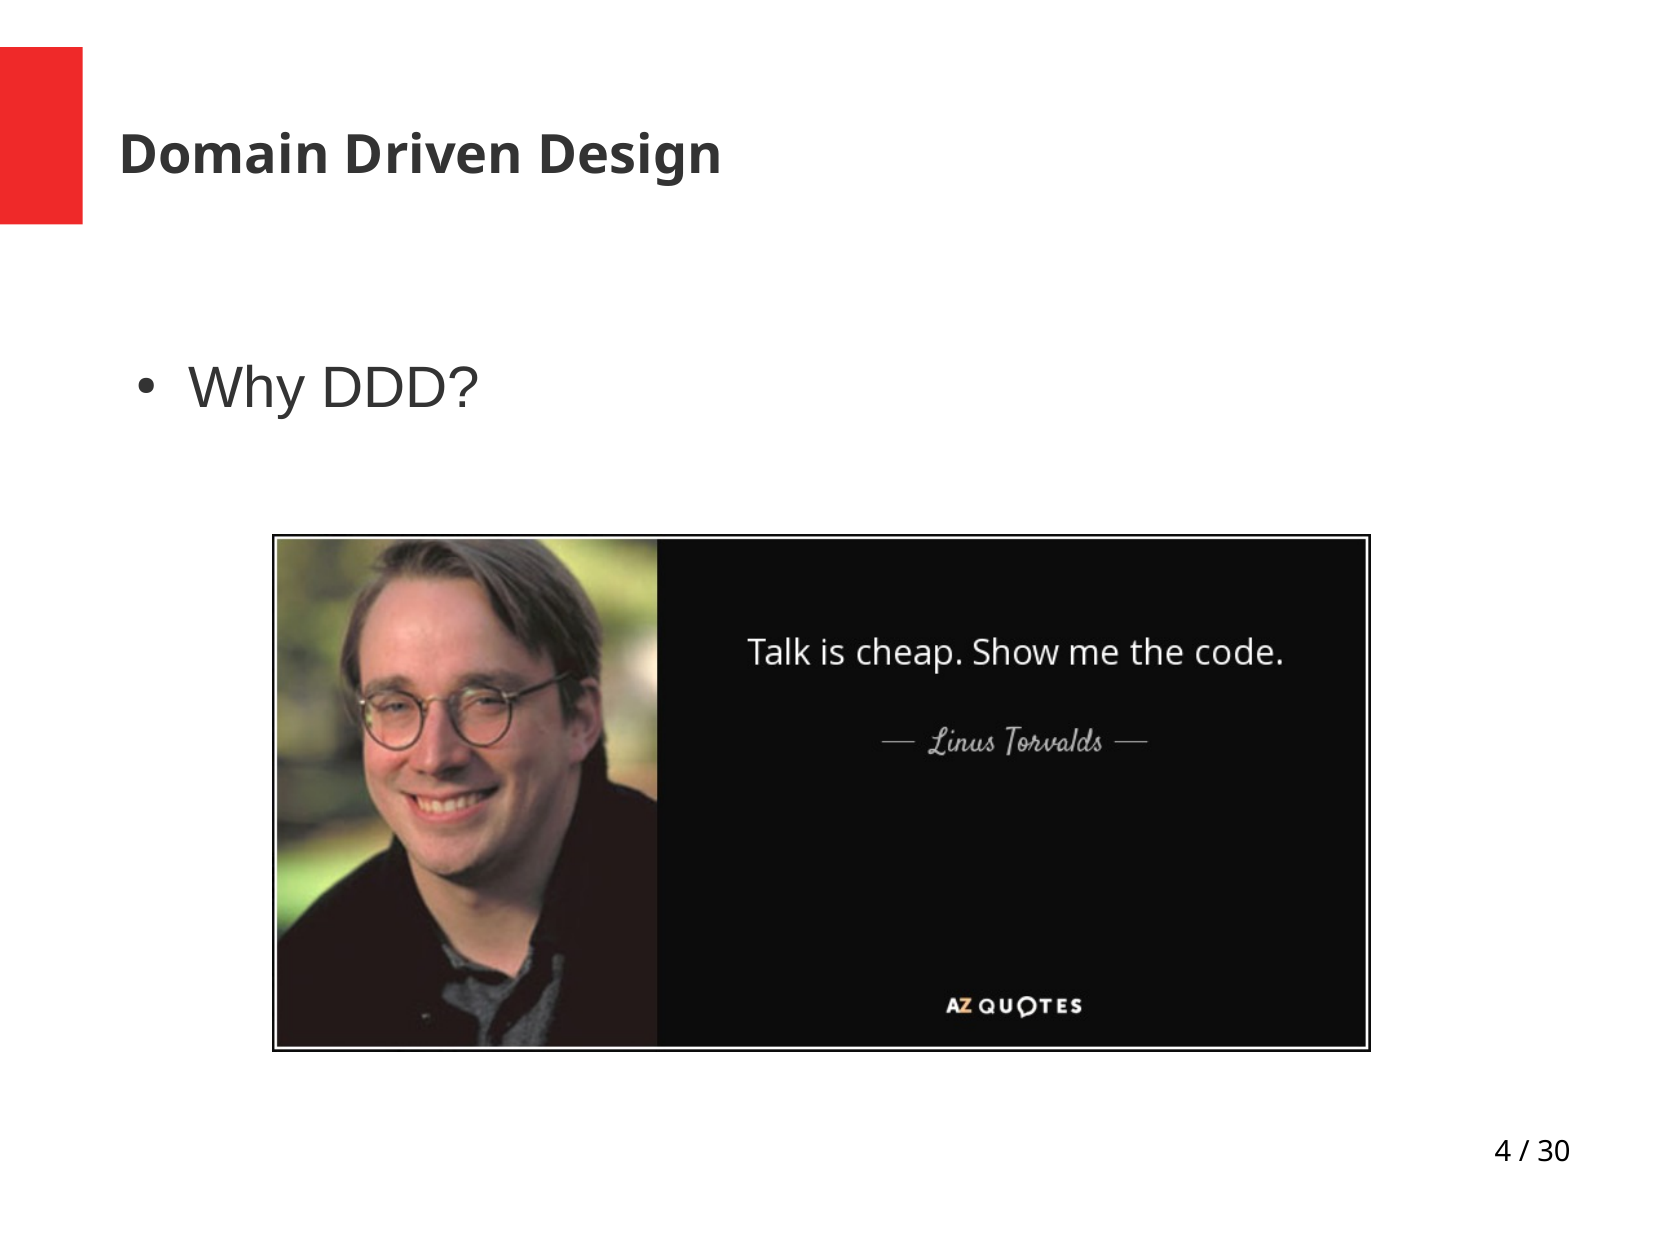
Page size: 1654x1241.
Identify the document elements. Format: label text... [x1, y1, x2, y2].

list Why DDD? [118, 354, 1536, 1074]
title Domain Driven Design [118, 49, 1571, 257]
picture [272, 534, 1371, 1052]
